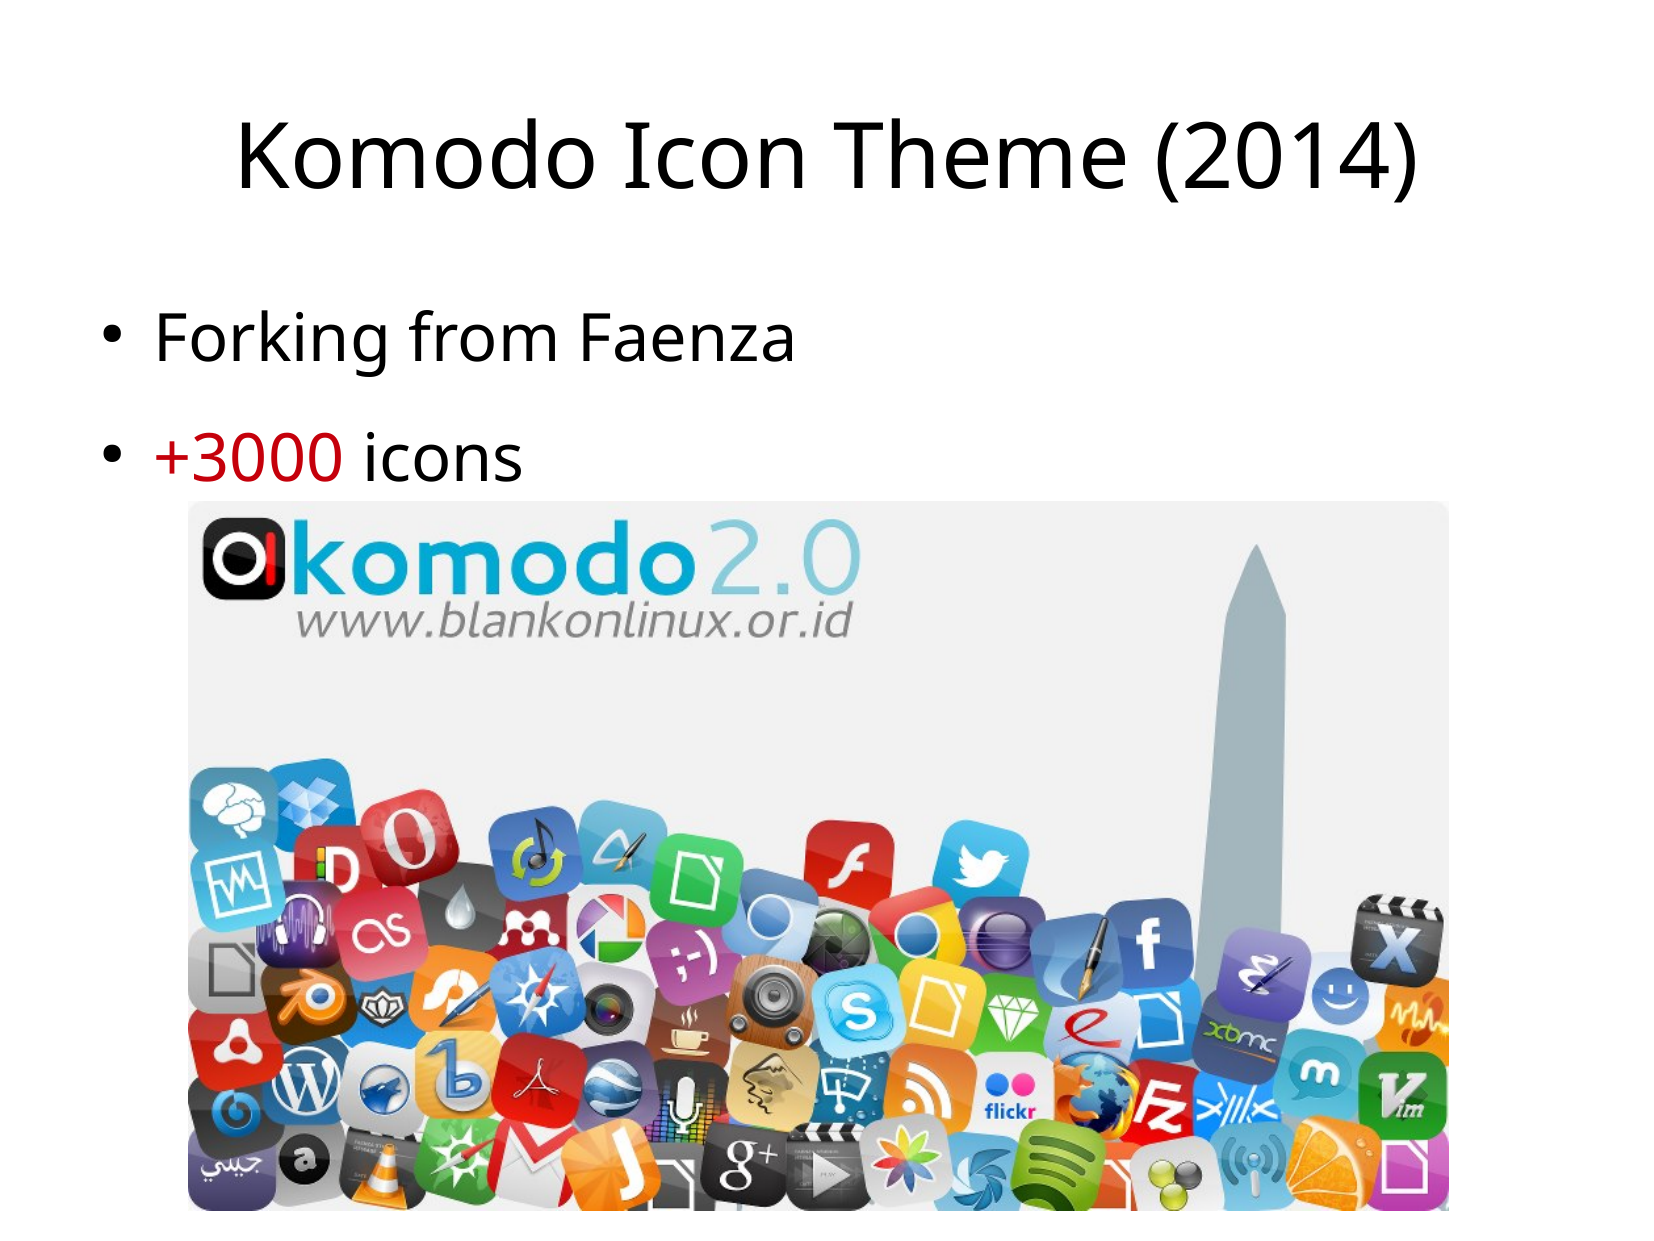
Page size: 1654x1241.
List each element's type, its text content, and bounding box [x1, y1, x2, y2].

title Komodo Icon Theme (2014) [82, 49, 1571, 257]
list Forking from Faenza +3000 icons [82, 290, 1571, 1010]
picture [188, 501, 1449, 1211]
